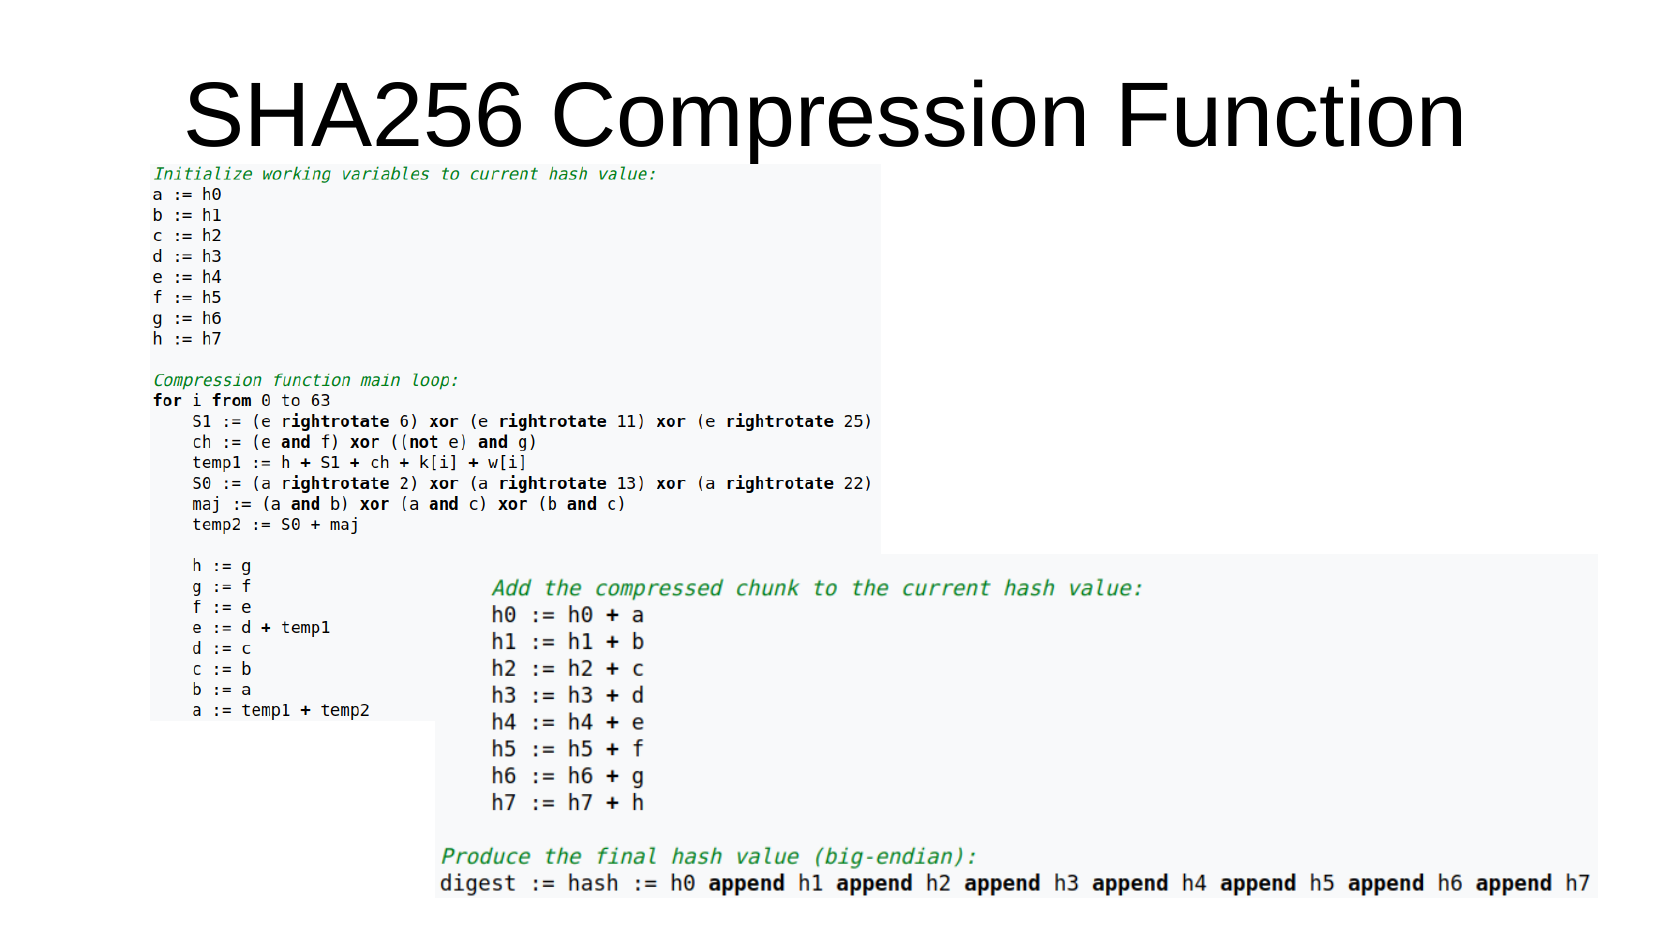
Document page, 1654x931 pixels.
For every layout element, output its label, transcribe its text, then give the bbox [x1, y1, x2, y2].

title SHA256 Compression Function [82, 37, 1571, 193]
picture [150, 164, 1598, 898]
